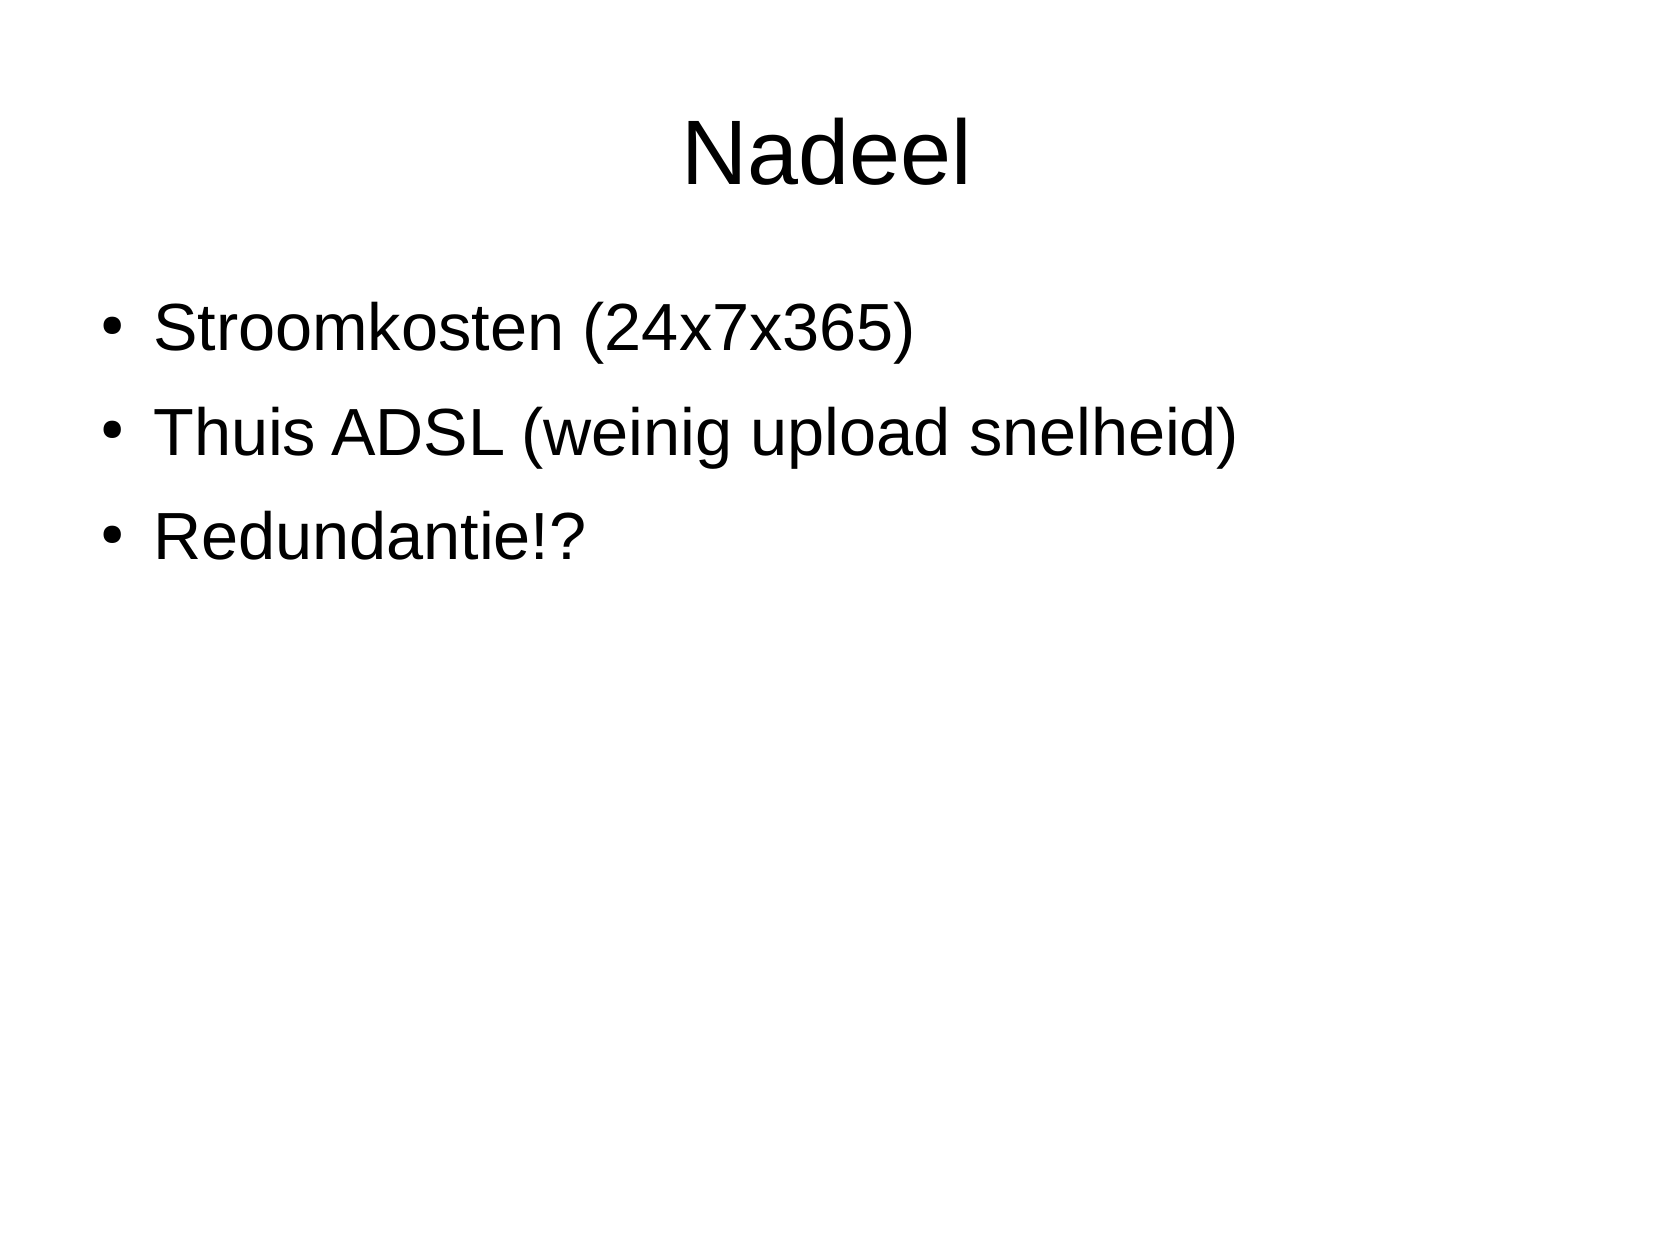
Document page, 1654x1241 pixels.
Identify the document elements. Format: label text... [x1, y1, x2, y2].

title Nadeel [82, 49, 1571, 257]
list Stroomkosten (24x7x365) Thuis ADSL (weinig upload snelheid) Redundantie!? [82, 290, 1571, 1010]
